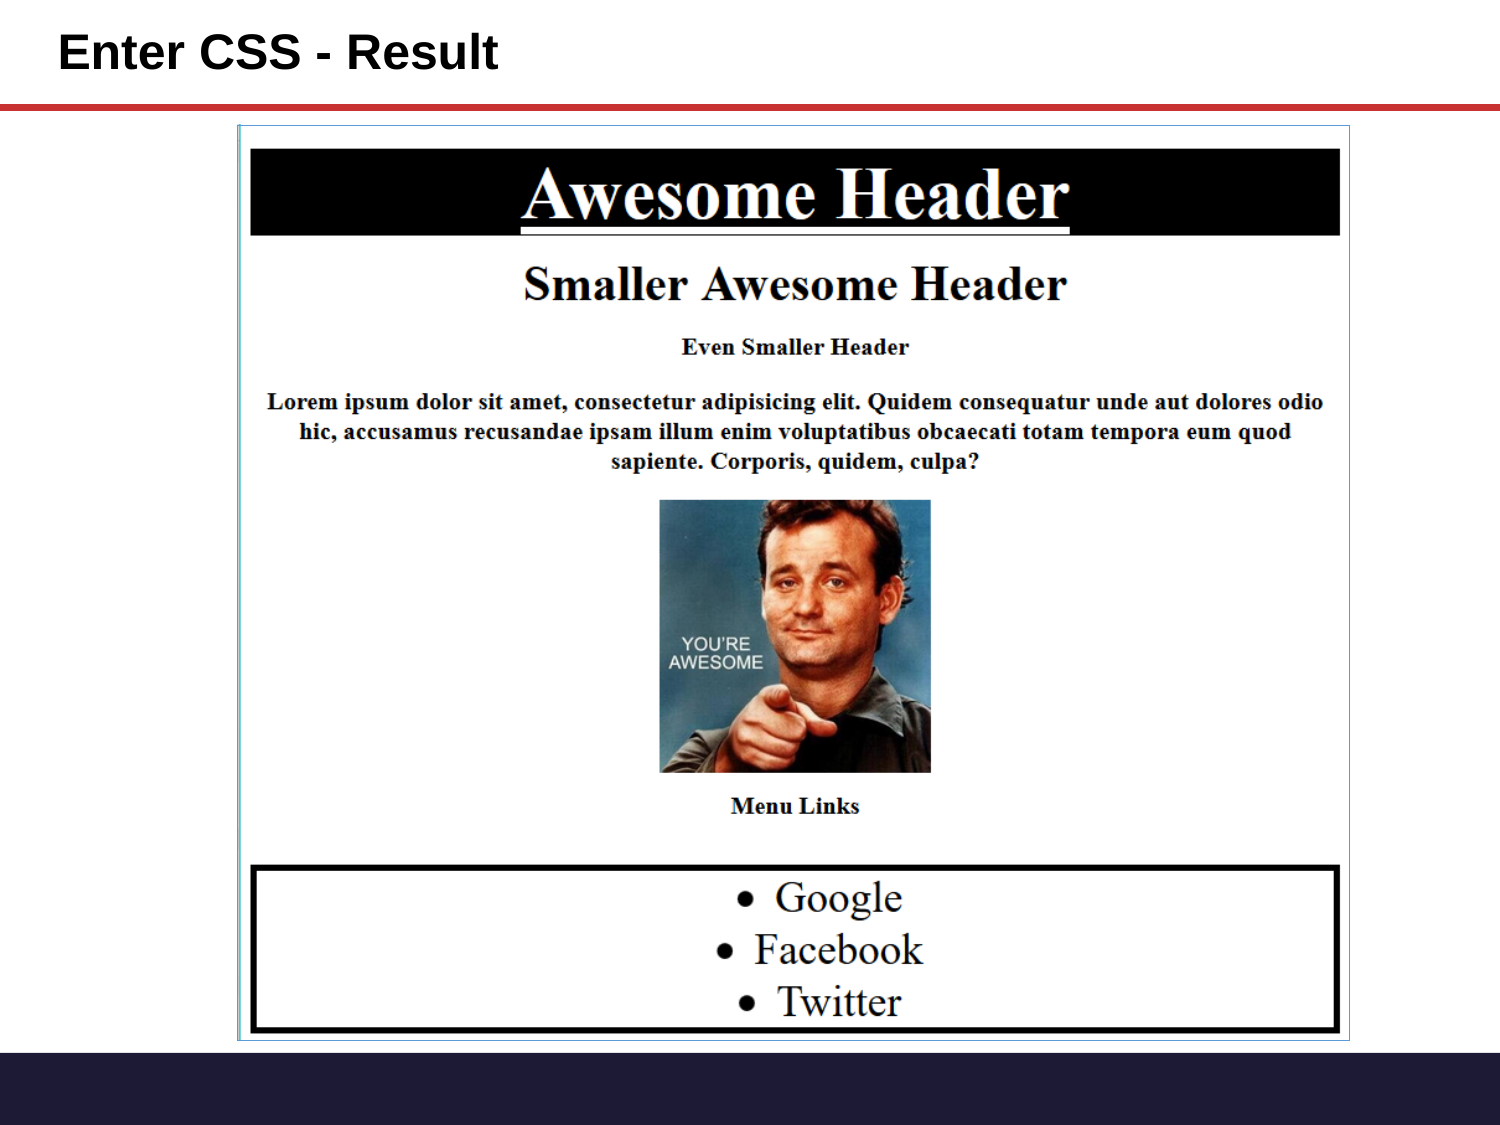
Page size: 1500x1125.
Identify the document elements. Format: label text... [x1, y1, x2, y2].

picture [237, 124, 1350, 1041]
title Enter CSS - Result [50, 0, 948, 108]
